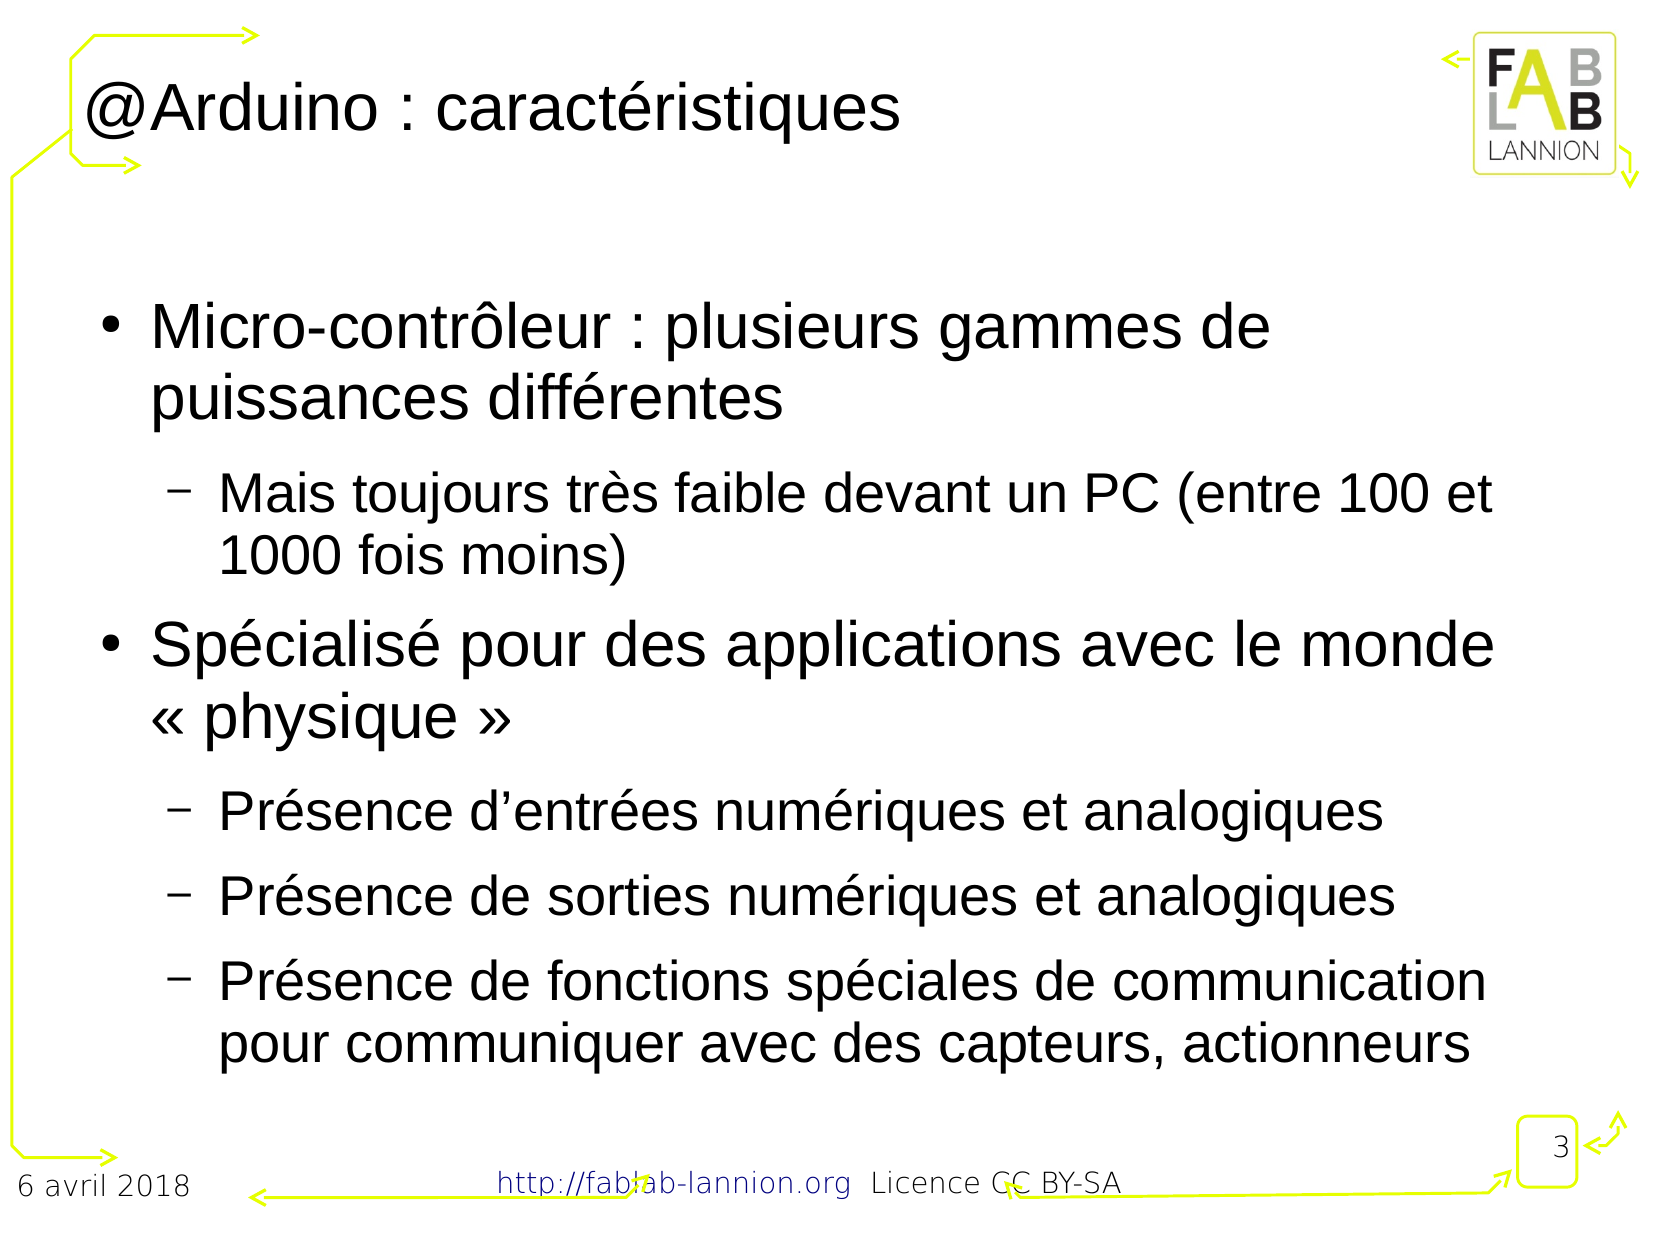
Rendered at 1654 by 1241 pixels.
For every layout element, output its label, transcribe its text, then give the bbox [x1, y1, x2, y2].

list Micro-contrôleur : plusieurs gammes de puissances différentes Mais toujours très faible devant un PC (entre 100 et 1000 fois moins) Spécialisé pour des applications avec le monde « physique » Présence d’entrées numériques et analogiques Présence de sorties numériques et analogiques Présence de fonctions spéciales de communication pour communiquer avec des capteurs, actionneurs [82, 290, 1571, 1075]
picture [1470, 29, 1619, 178]
title @Arduino : caractéristiques [82, 49, 1441, 166]
